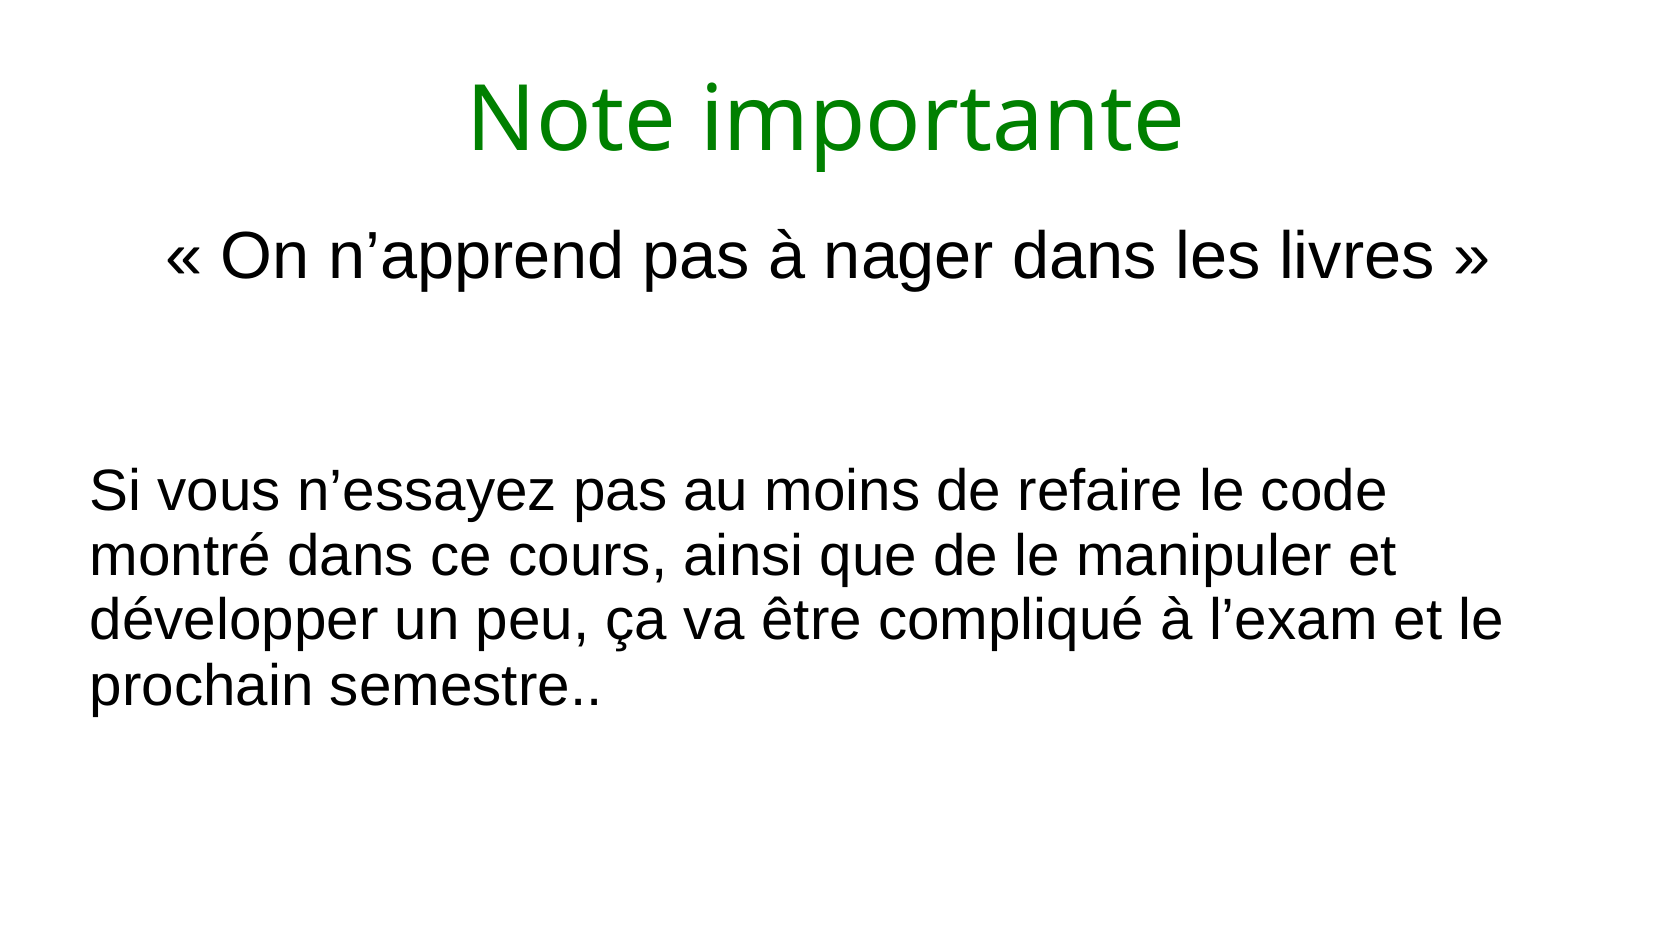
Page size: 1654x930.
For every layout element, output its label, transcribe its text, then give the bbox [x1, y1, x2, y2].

list « On n’apprend pas à nager dans les livres » [49, 217, 1537, 338]
text_box Si vous n’essayez pas au moins de refaire le code montré dans ce cours, ainsi que de le manipuler et développer un peu, ça va être compliqué à l’exam et le prochain semestre.. [74, 449, 1537, 863]
title Note importante [82, 37, 1571, 193]
